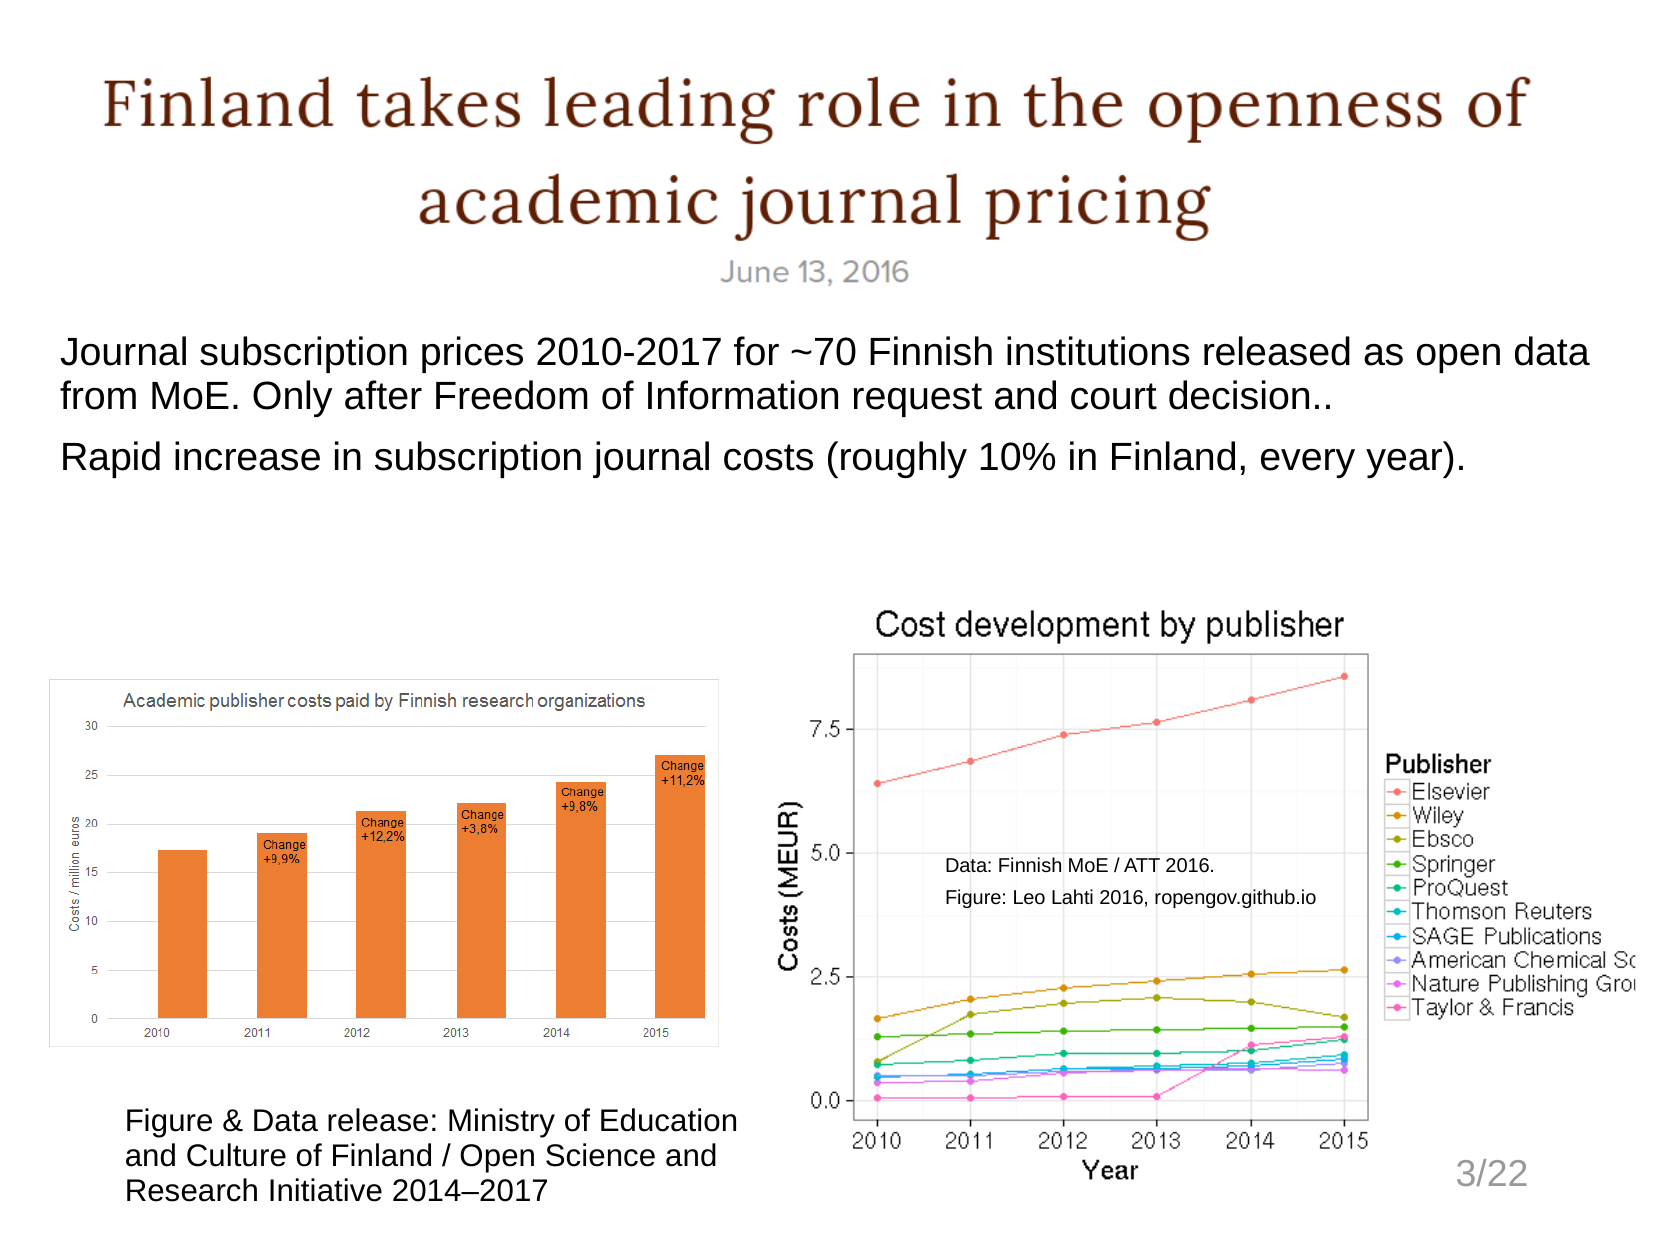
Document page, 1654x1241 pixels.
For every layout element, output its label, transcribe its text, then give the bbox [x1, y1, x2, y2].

picture [89, 45, 1561, 316]
text_box Figure & Data release: Ministry of Education and Culture of Finland / Open Science and Research Initiative 2014–2017 [109, 1096, 770, 1216]
text_box Journal subscription prices 2010-2017 for ~70 Finnish institutions released as open data from MoE. Only after Freedom of Information request and court decision.. Rapid increase in subscription journal costs (roughly 10% in Finland, every year). [60, 330, 1606, 539]
picture [765, 598, 1636, 1199]
text_box <number>/22 [1440, 1144, 1654, 1216]
picture [49, 679, 719, 1047]
text_box Data: Finnish MoE / ATT 2016. Figure: Leo Lahti 2016, ropengov.github.io [945, 855, 1321, 928]
